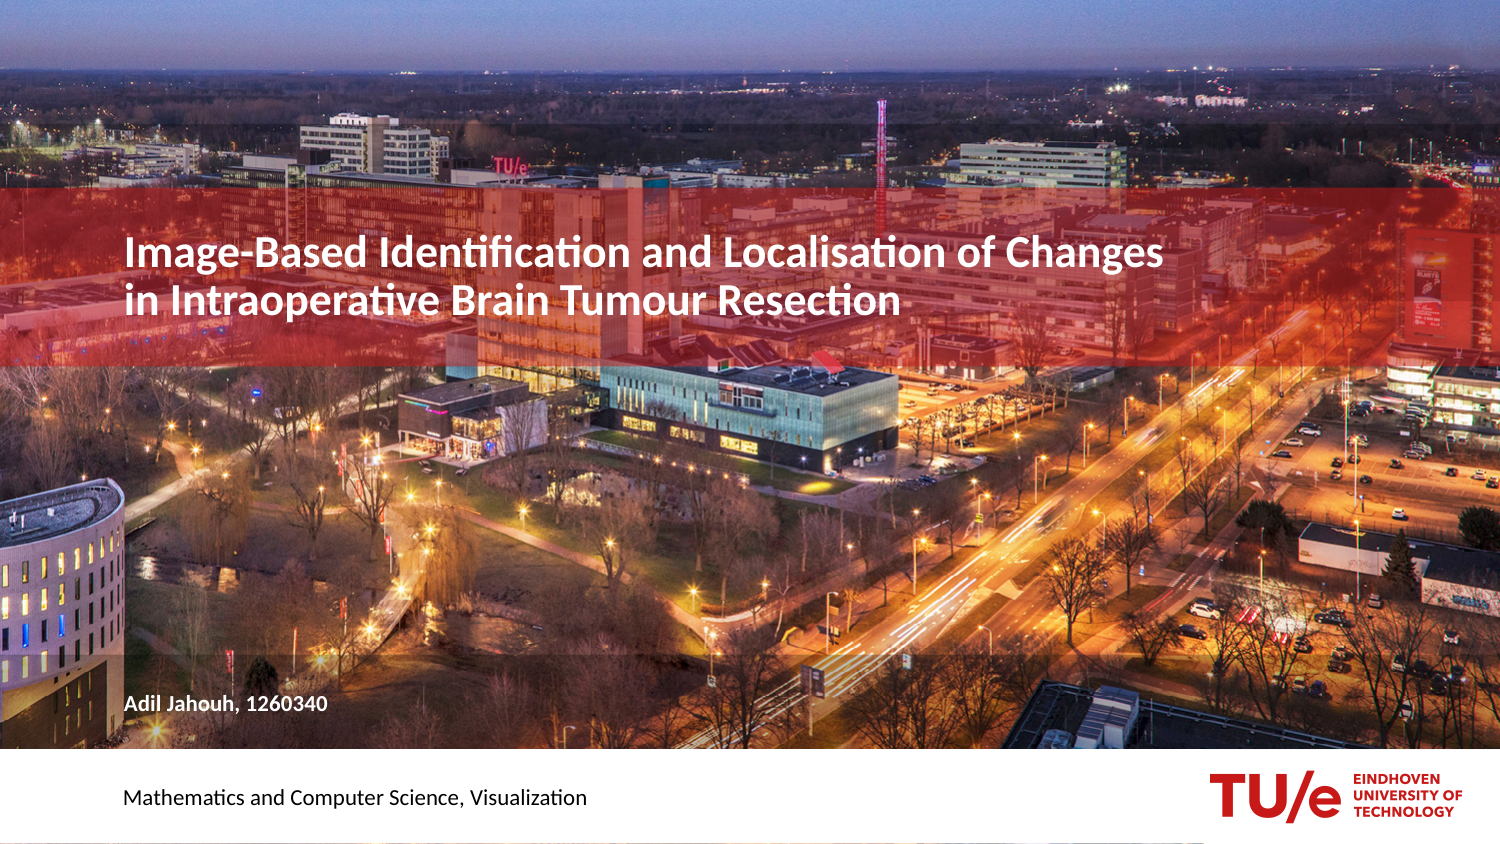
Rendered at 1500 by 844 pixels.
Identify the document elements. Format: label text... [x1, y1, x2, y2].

picture [0, 367, 1500, 654]
title Image-Based Identification and Localisation of Changes in Intraoperative Brain Tumour Resection [0, 187, 1500, 367]
list Mathematics and Computer Science, Visualization [0, 749, 1205, 844]
list Adil Jahouh, 1260340 [0, 654, 1500, 750]
picture [1205, 750, 1500, 844]
picture [0, 0, 1500, 187]
